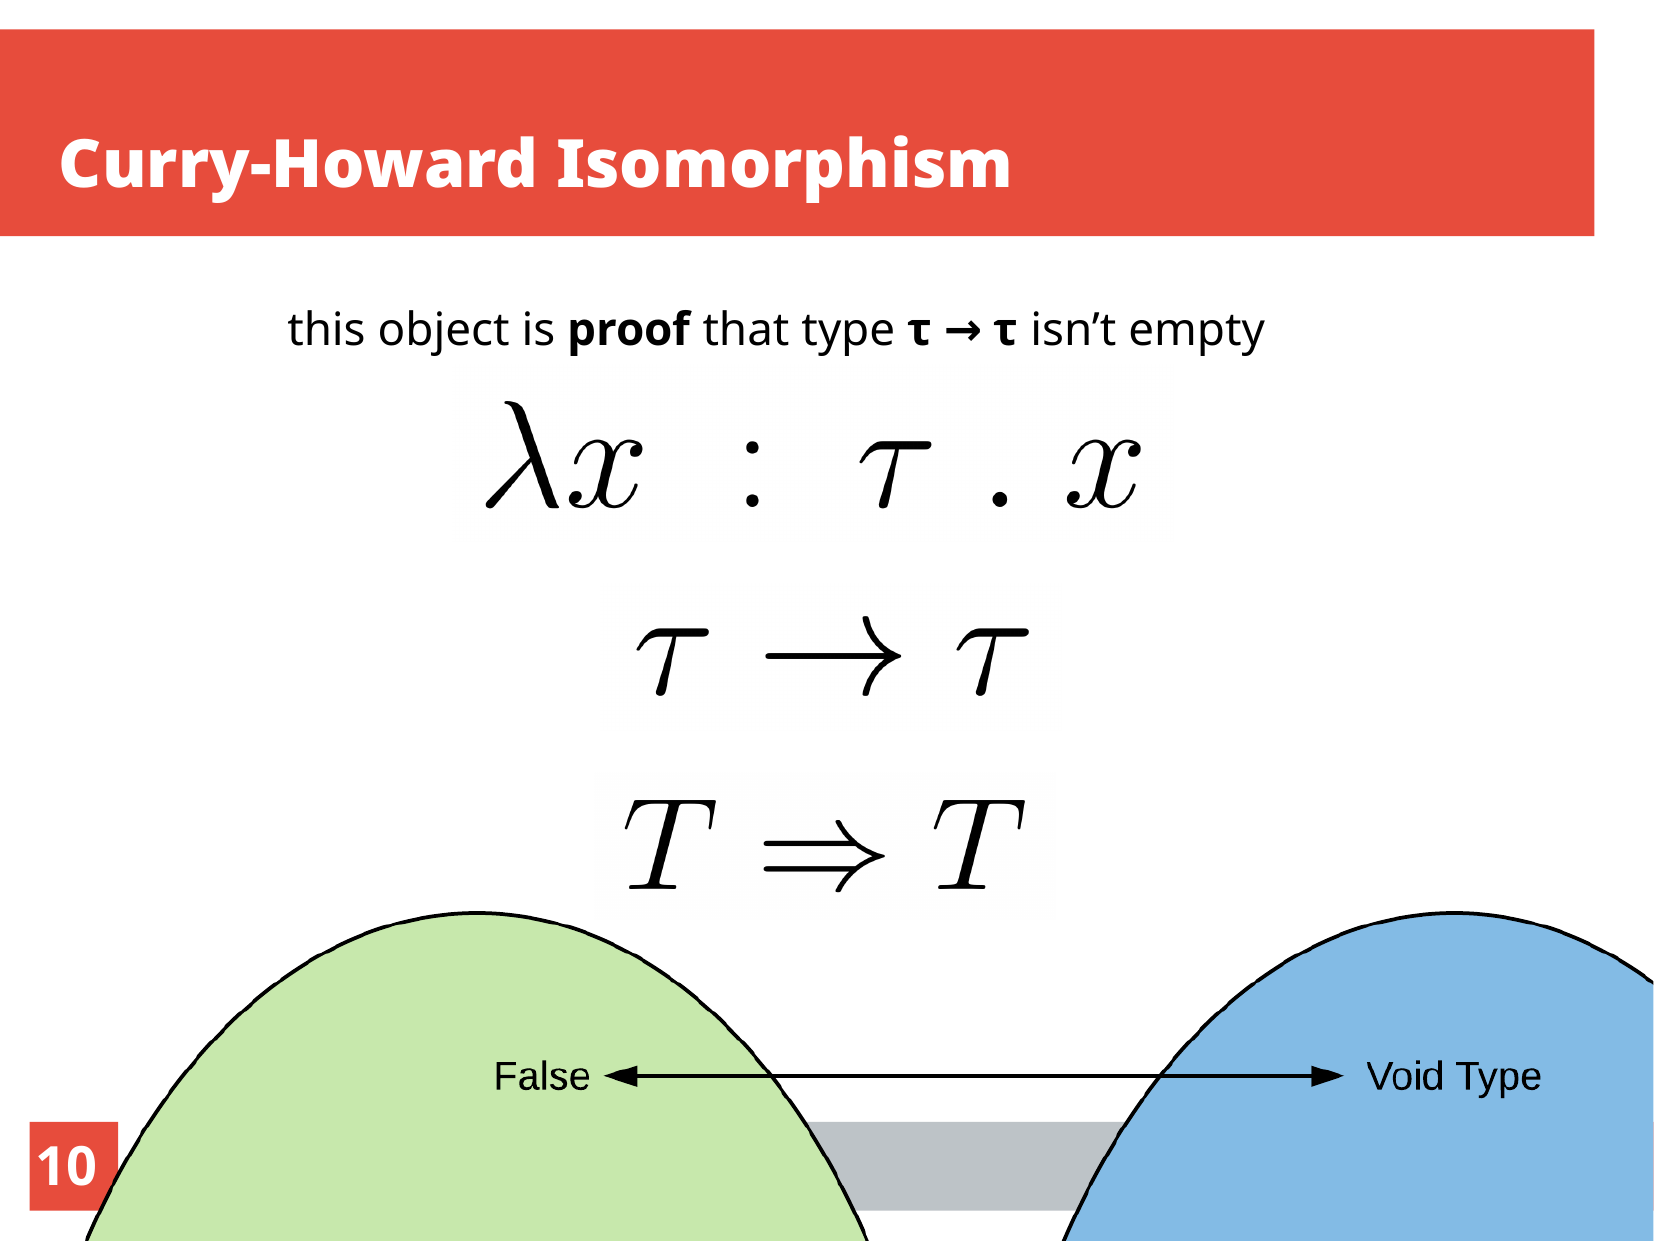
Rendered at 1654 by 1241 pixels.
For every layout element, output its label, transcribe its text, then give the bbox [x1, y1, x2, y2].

text_box this object is proof that type τ → τ isn’t empty [272, 289, 1390, 358]
text_box 10 [20, 1119, 254, 1210]
picture [0, 772, 1654, 1241]
picture [452, 364, 1174, 542]
title Curry-Howard Isomorphism [59, 58, 1595, 207]
picture [600, 583, 1062, 731]
